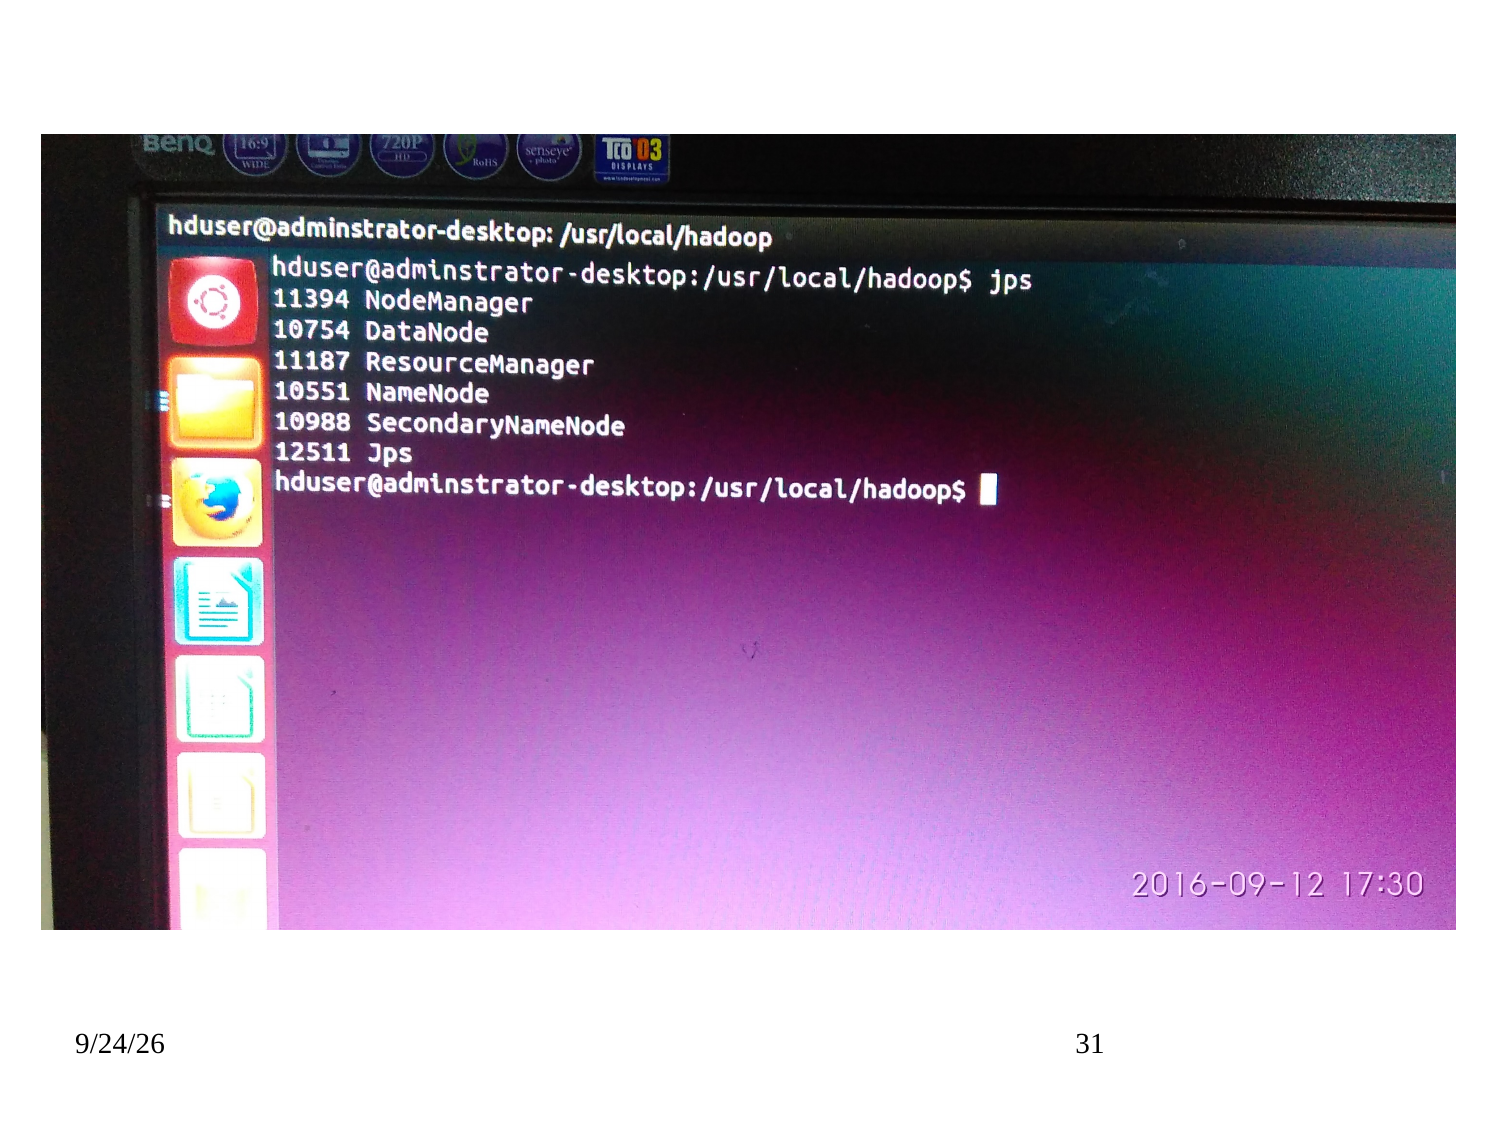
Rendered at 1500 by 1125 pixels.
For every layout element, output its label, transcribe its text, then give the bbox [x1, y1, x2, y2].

text_box [1075, 1024, 1425, 1103]
text_box 8/10/2023 [75, 1024, 425, 1103]
picture [41, 135, 1456, 931]
